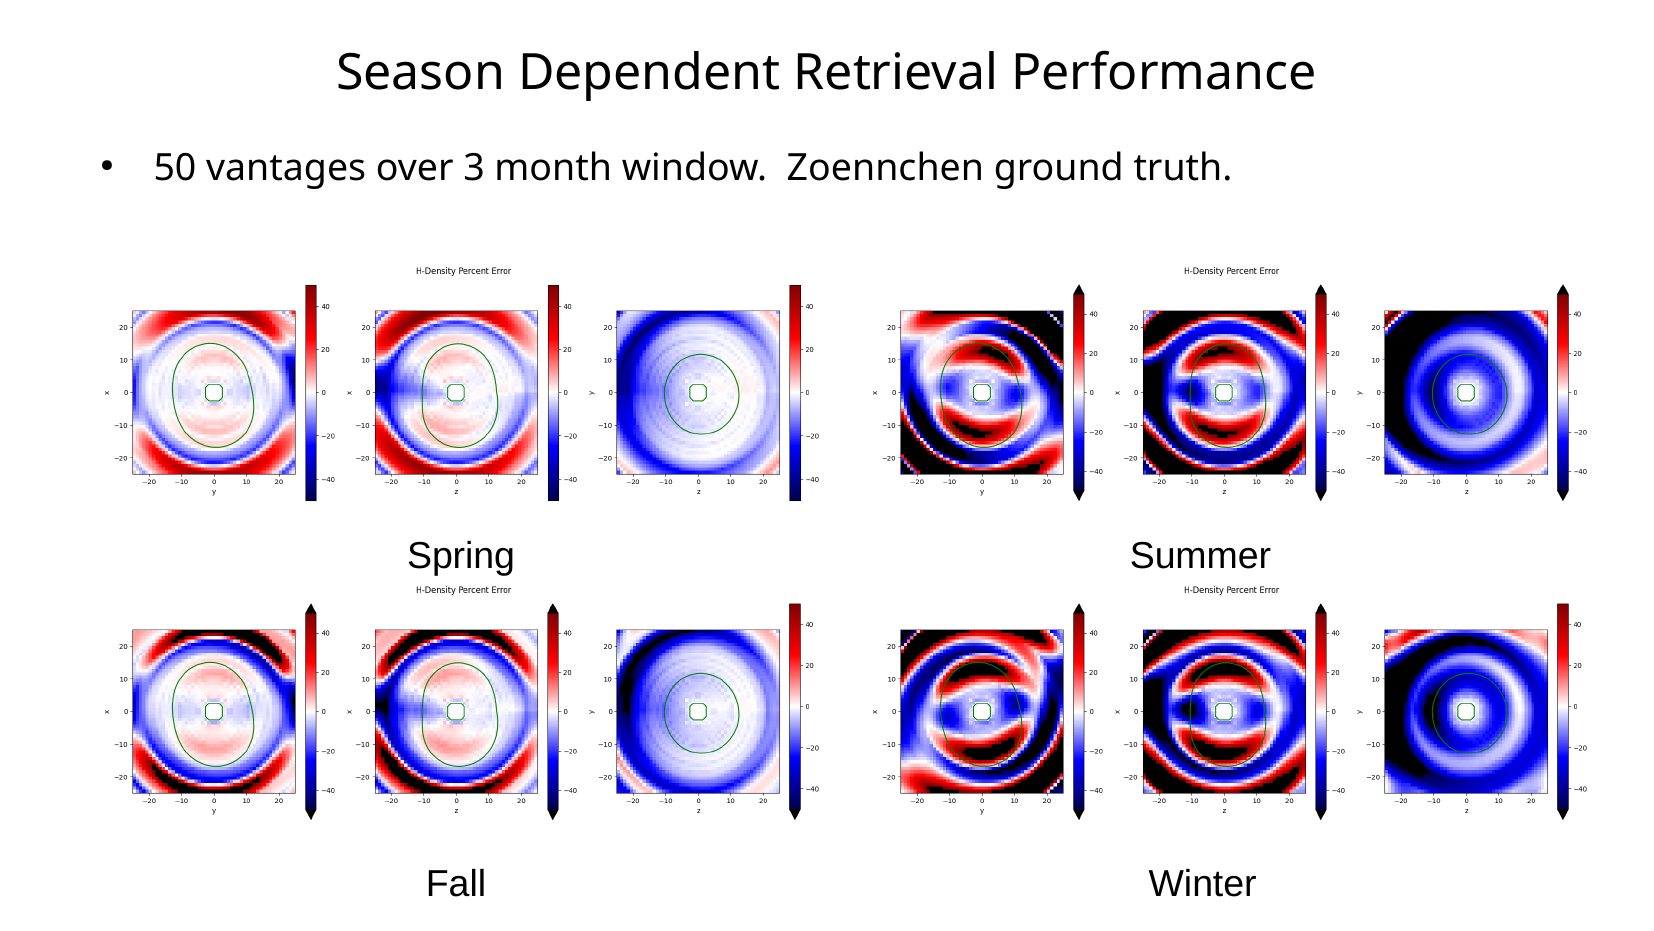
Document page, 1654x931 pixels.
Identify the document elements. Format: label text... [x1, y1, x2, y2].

picture [97, 262, 830, 507]
picture [865, 262, 1598, 507]
text_box Summer [1115, 527, 1287, 581]
text_box Spring [392, 527, 531, 581]
title Season Dependent Retrieval Performance [82, 18, 1571, 122]
text_box Fall [411, 855, 502, 912]
picture [97, 581, 830, 826]
text_box Winter [1133, 855, 1272, 912]
list 50 vantages over 3 month window. Zoennchen ground truth. [82, 140, 1571, 871]
picture [865, 581, 1598, 826]
